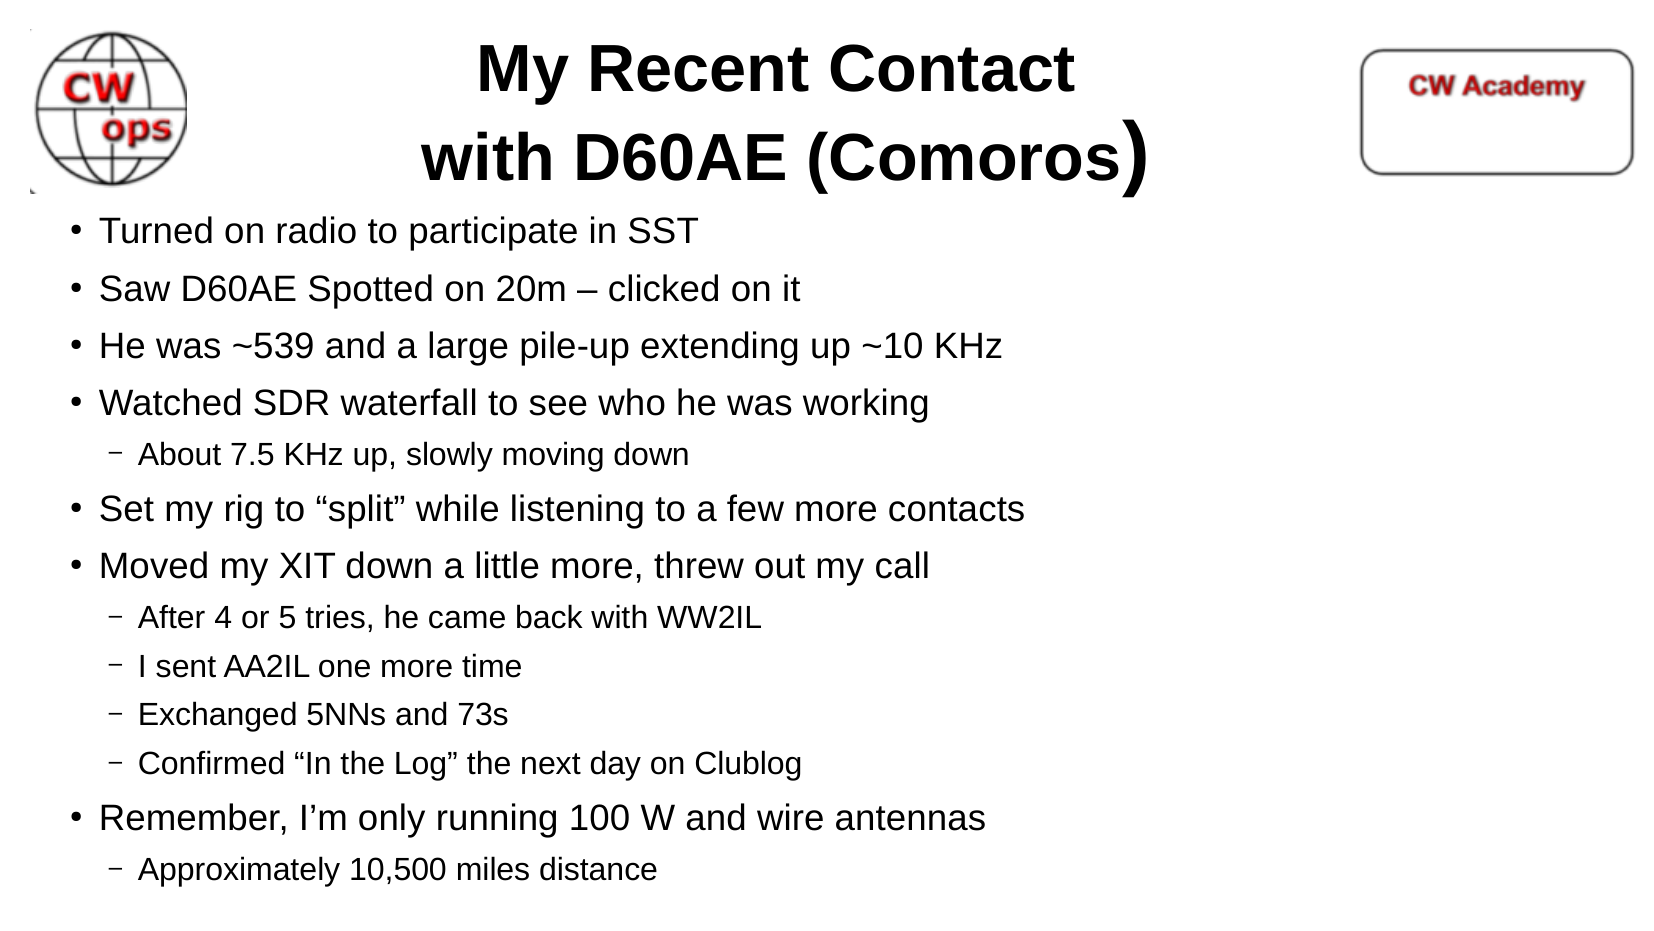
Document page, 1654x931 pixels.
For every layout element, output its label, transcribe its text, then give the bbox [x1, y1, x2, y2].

picture [1531, 37, 1640, 186]
picture [30, 29, 41, 194]
title My Recent Contact with D60AE (Comoros) [41, 21, 1531, 208]
list Turned on radio to participate in SST Saw D60AE Spotted on 20m – clicked on it He was ~539 and a large pile-up extending up ~10 KHz Watched SDR waterfall to see who he was working About 7.5 KHz up, slowly moving down Set my rig to “split” while listening to a few more contacts Moved my XIT down a little more, threw out my call After 4 or 5 tries, he came back with WW2IL I sent AA2IL one more time Exchanged 5NNs and 73s Confirmed “In the Log” the next day on Clublog Remember, I’m only running 100 W and wire antennas Approximately 10,500 miles distance [60, 210, 1549, 901]
